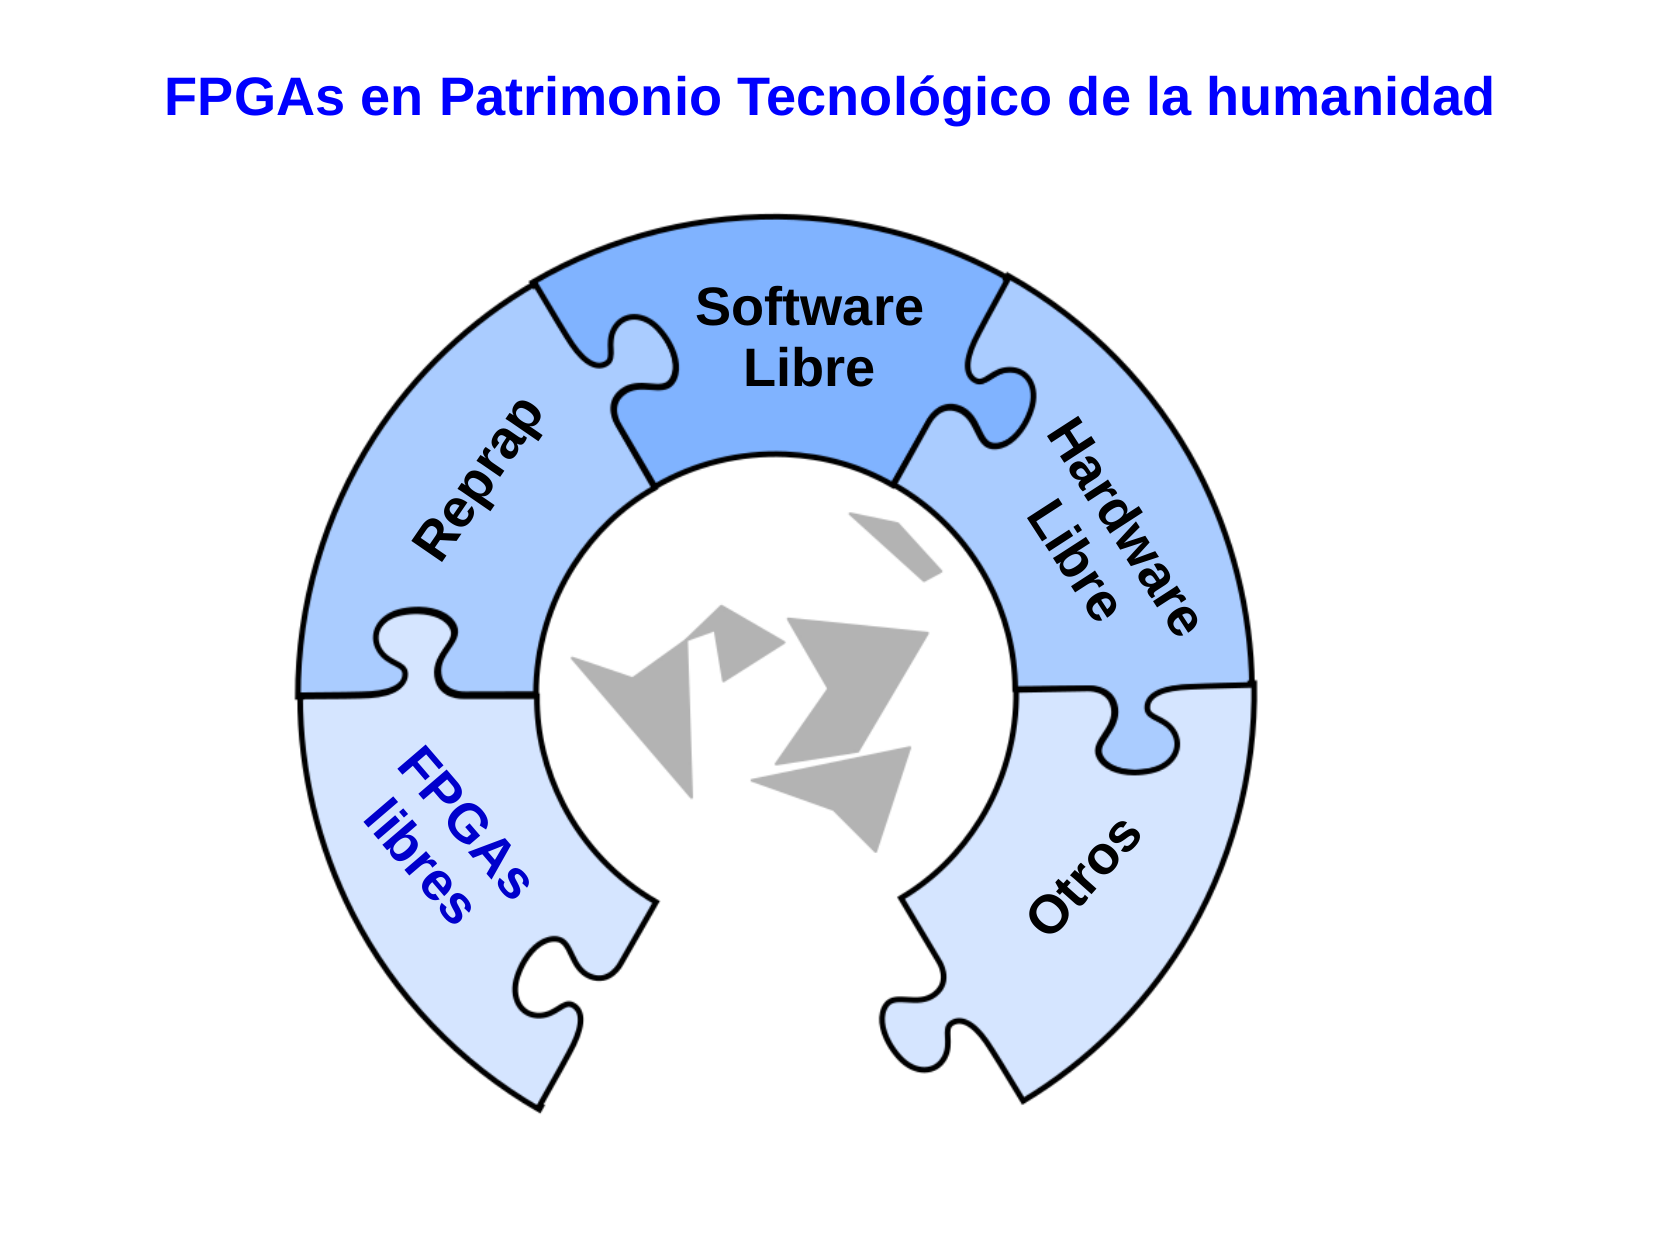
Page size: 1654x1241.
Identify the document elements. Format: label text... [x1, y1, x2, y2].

text_box Reprap [370, 345, 601, 621]
picture [285, 203, 1276, 1141]
text_box FPGAs libres [306, 696, 586, 991]
text_box Otros [965, 750, 1216, 1014]
text_box Hardware Libre [960, 374, 1246, 714]
text_box FPGAs en Patrimonio Tecnológico de la humanidad [150, 59, 1516, 196]
text_box Software Libre [675, 269, 946, 406]
